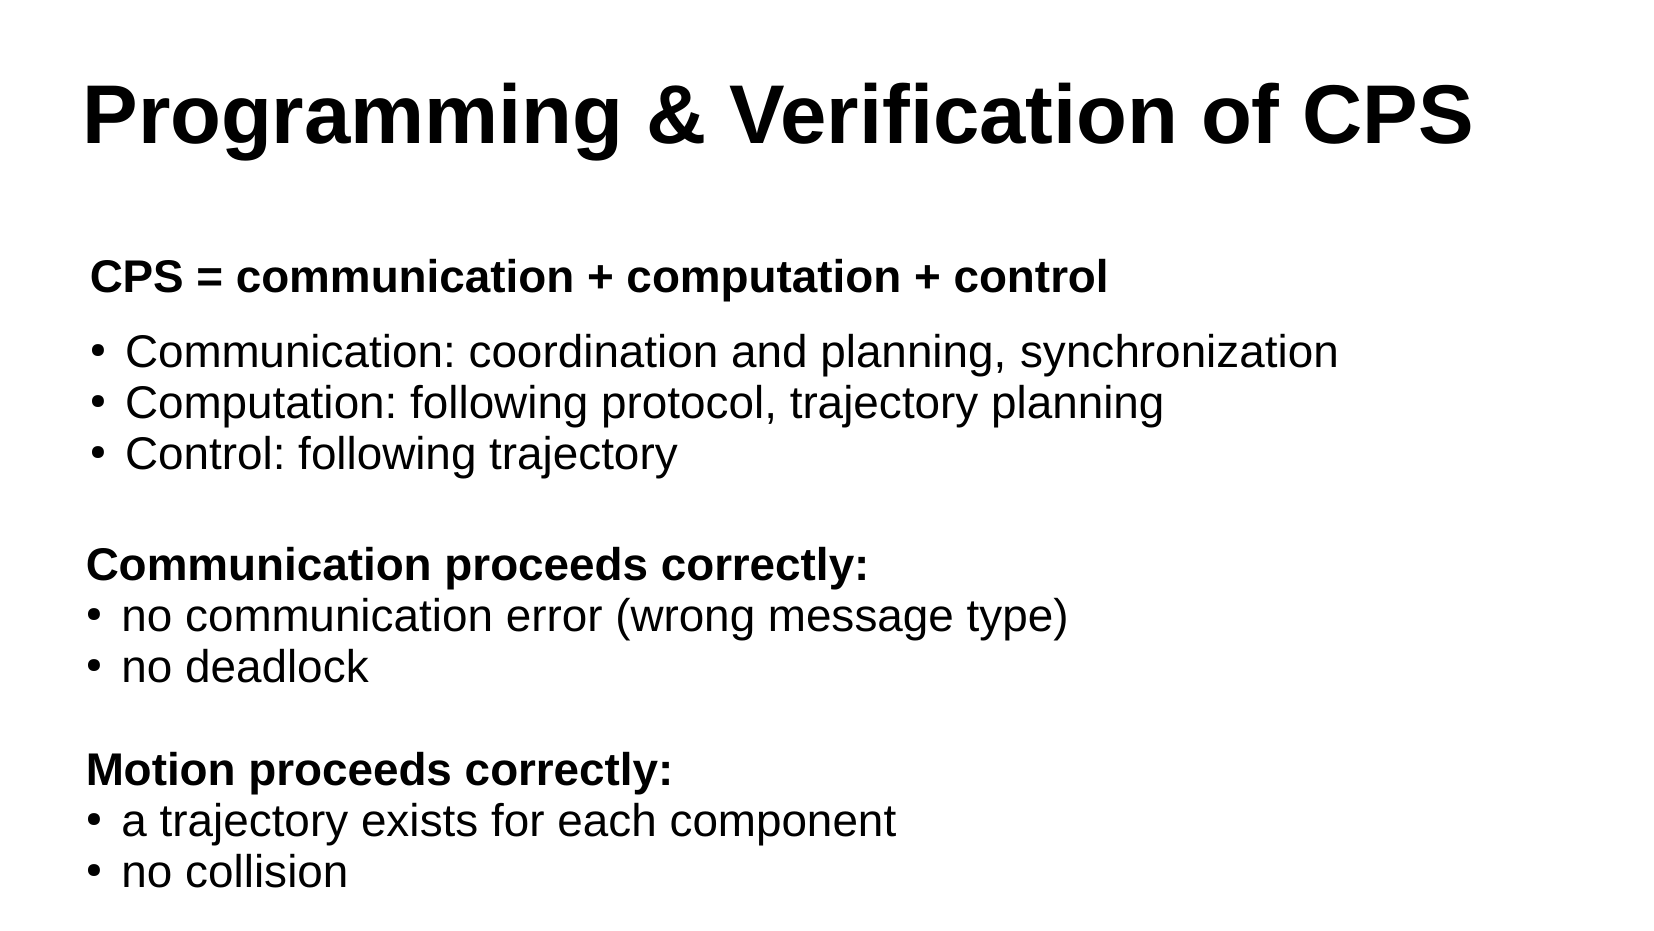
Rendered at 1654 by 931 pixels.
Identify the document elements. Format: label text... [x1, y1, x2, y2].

title Programming & Verification of CPS [82, 37, 1571, 193]
text_box Communication proceeds correctly: no communication error (wrong message type) no deadlock Motion proceeds correctly: a trajectory exists for each component no collision [71, 531, 1085, 906]
text_box Communication: coordination and planning, synchronization Computation: following protocol, trajectory planning Control: following trajectory [75, 318, 1531, 514]
text_box CPS = communication + computation + control [75, 243, 1125, 310]
